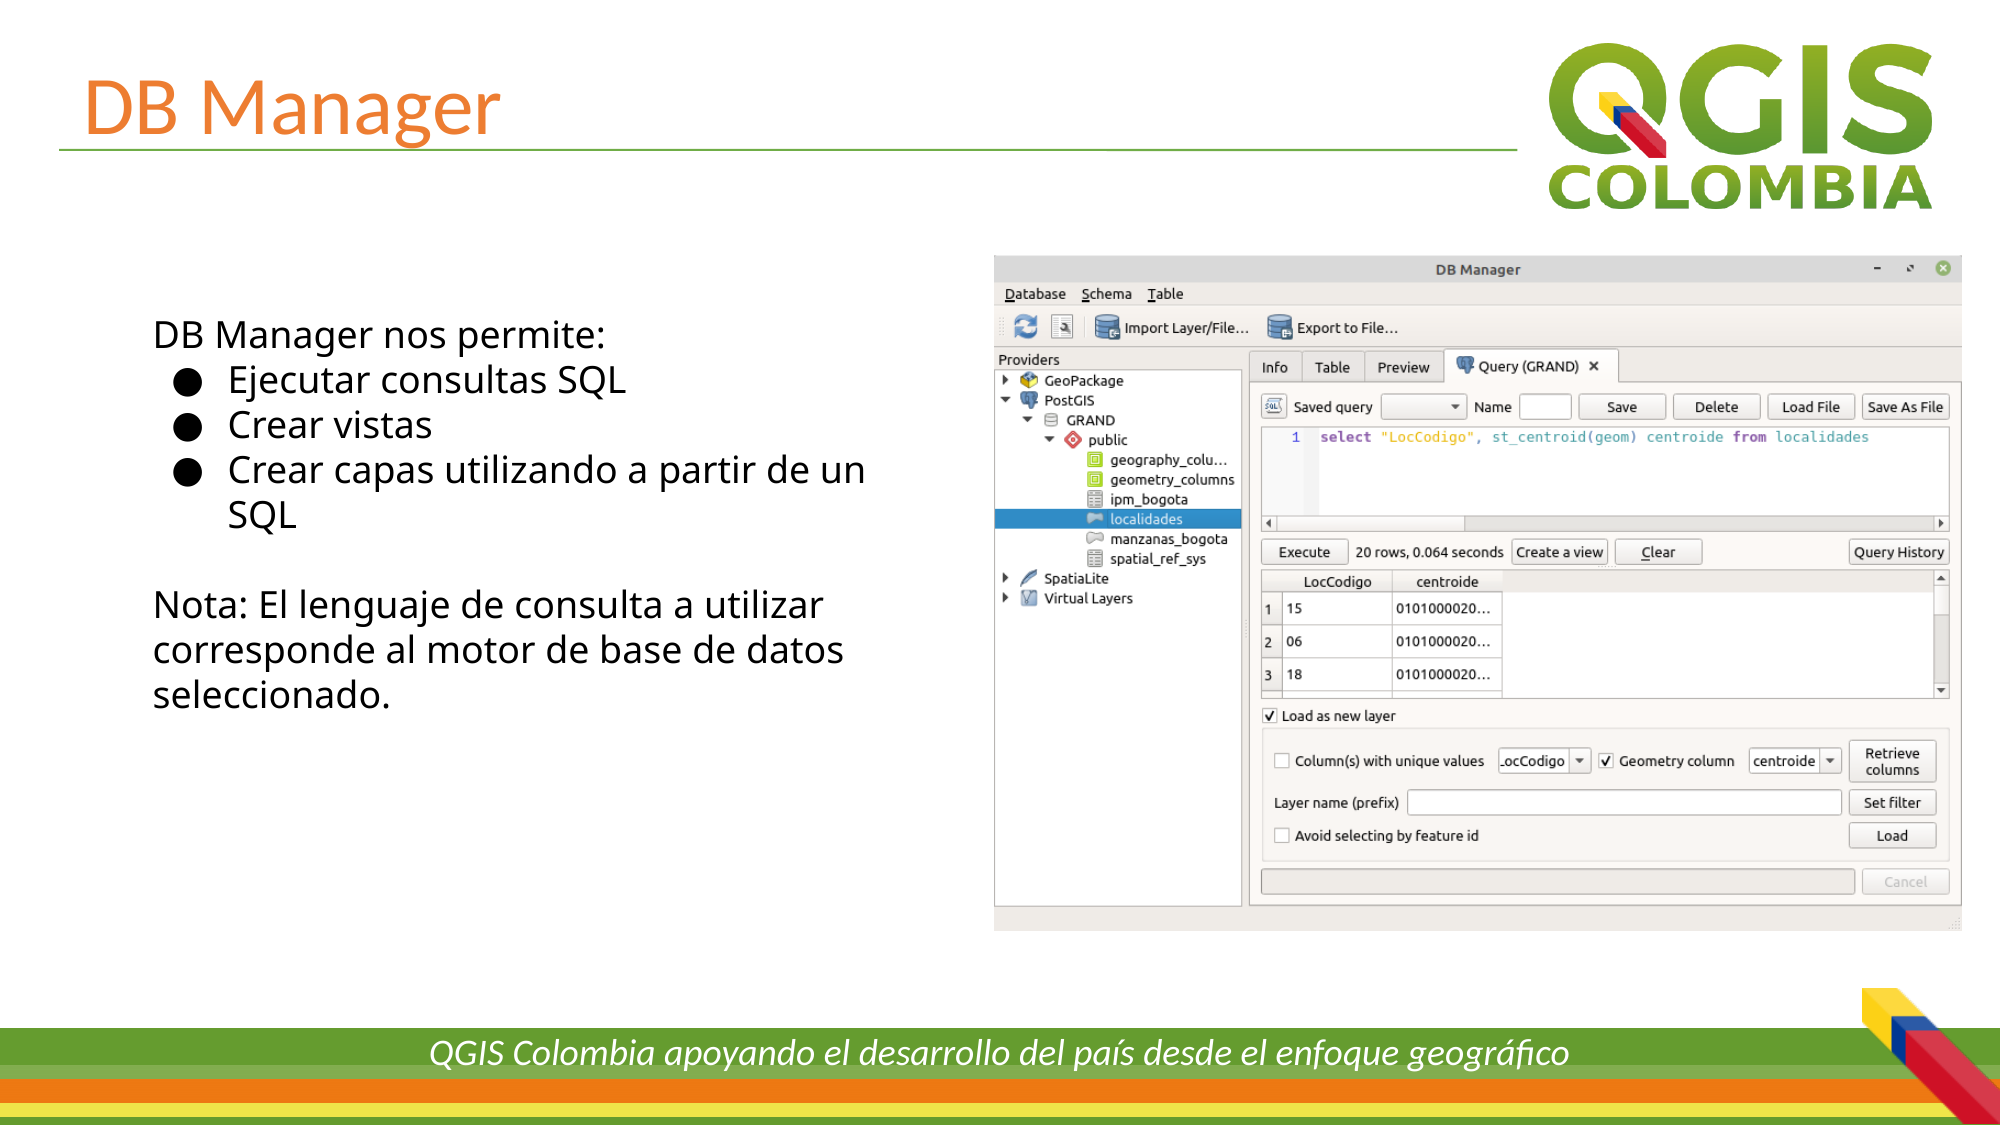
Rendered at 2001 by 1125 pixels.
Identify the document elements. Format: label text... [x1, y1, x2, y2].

picture [1549, 43, 1932, 209]
text_box DB Manager [68, 43, 1519, 160]
picture [0, 988, 2000, 1125]
text_box DB Manager nos permite: Ejecutar consultas SQL Crear vistas Crear capas utilizando a partir de un SQL Nota: El lenguaje de consulta a utilizar corresponde al motor de base de datos seleccionado. [137, 295, 933, 718]
picture [994, 255, 1962, 931]
